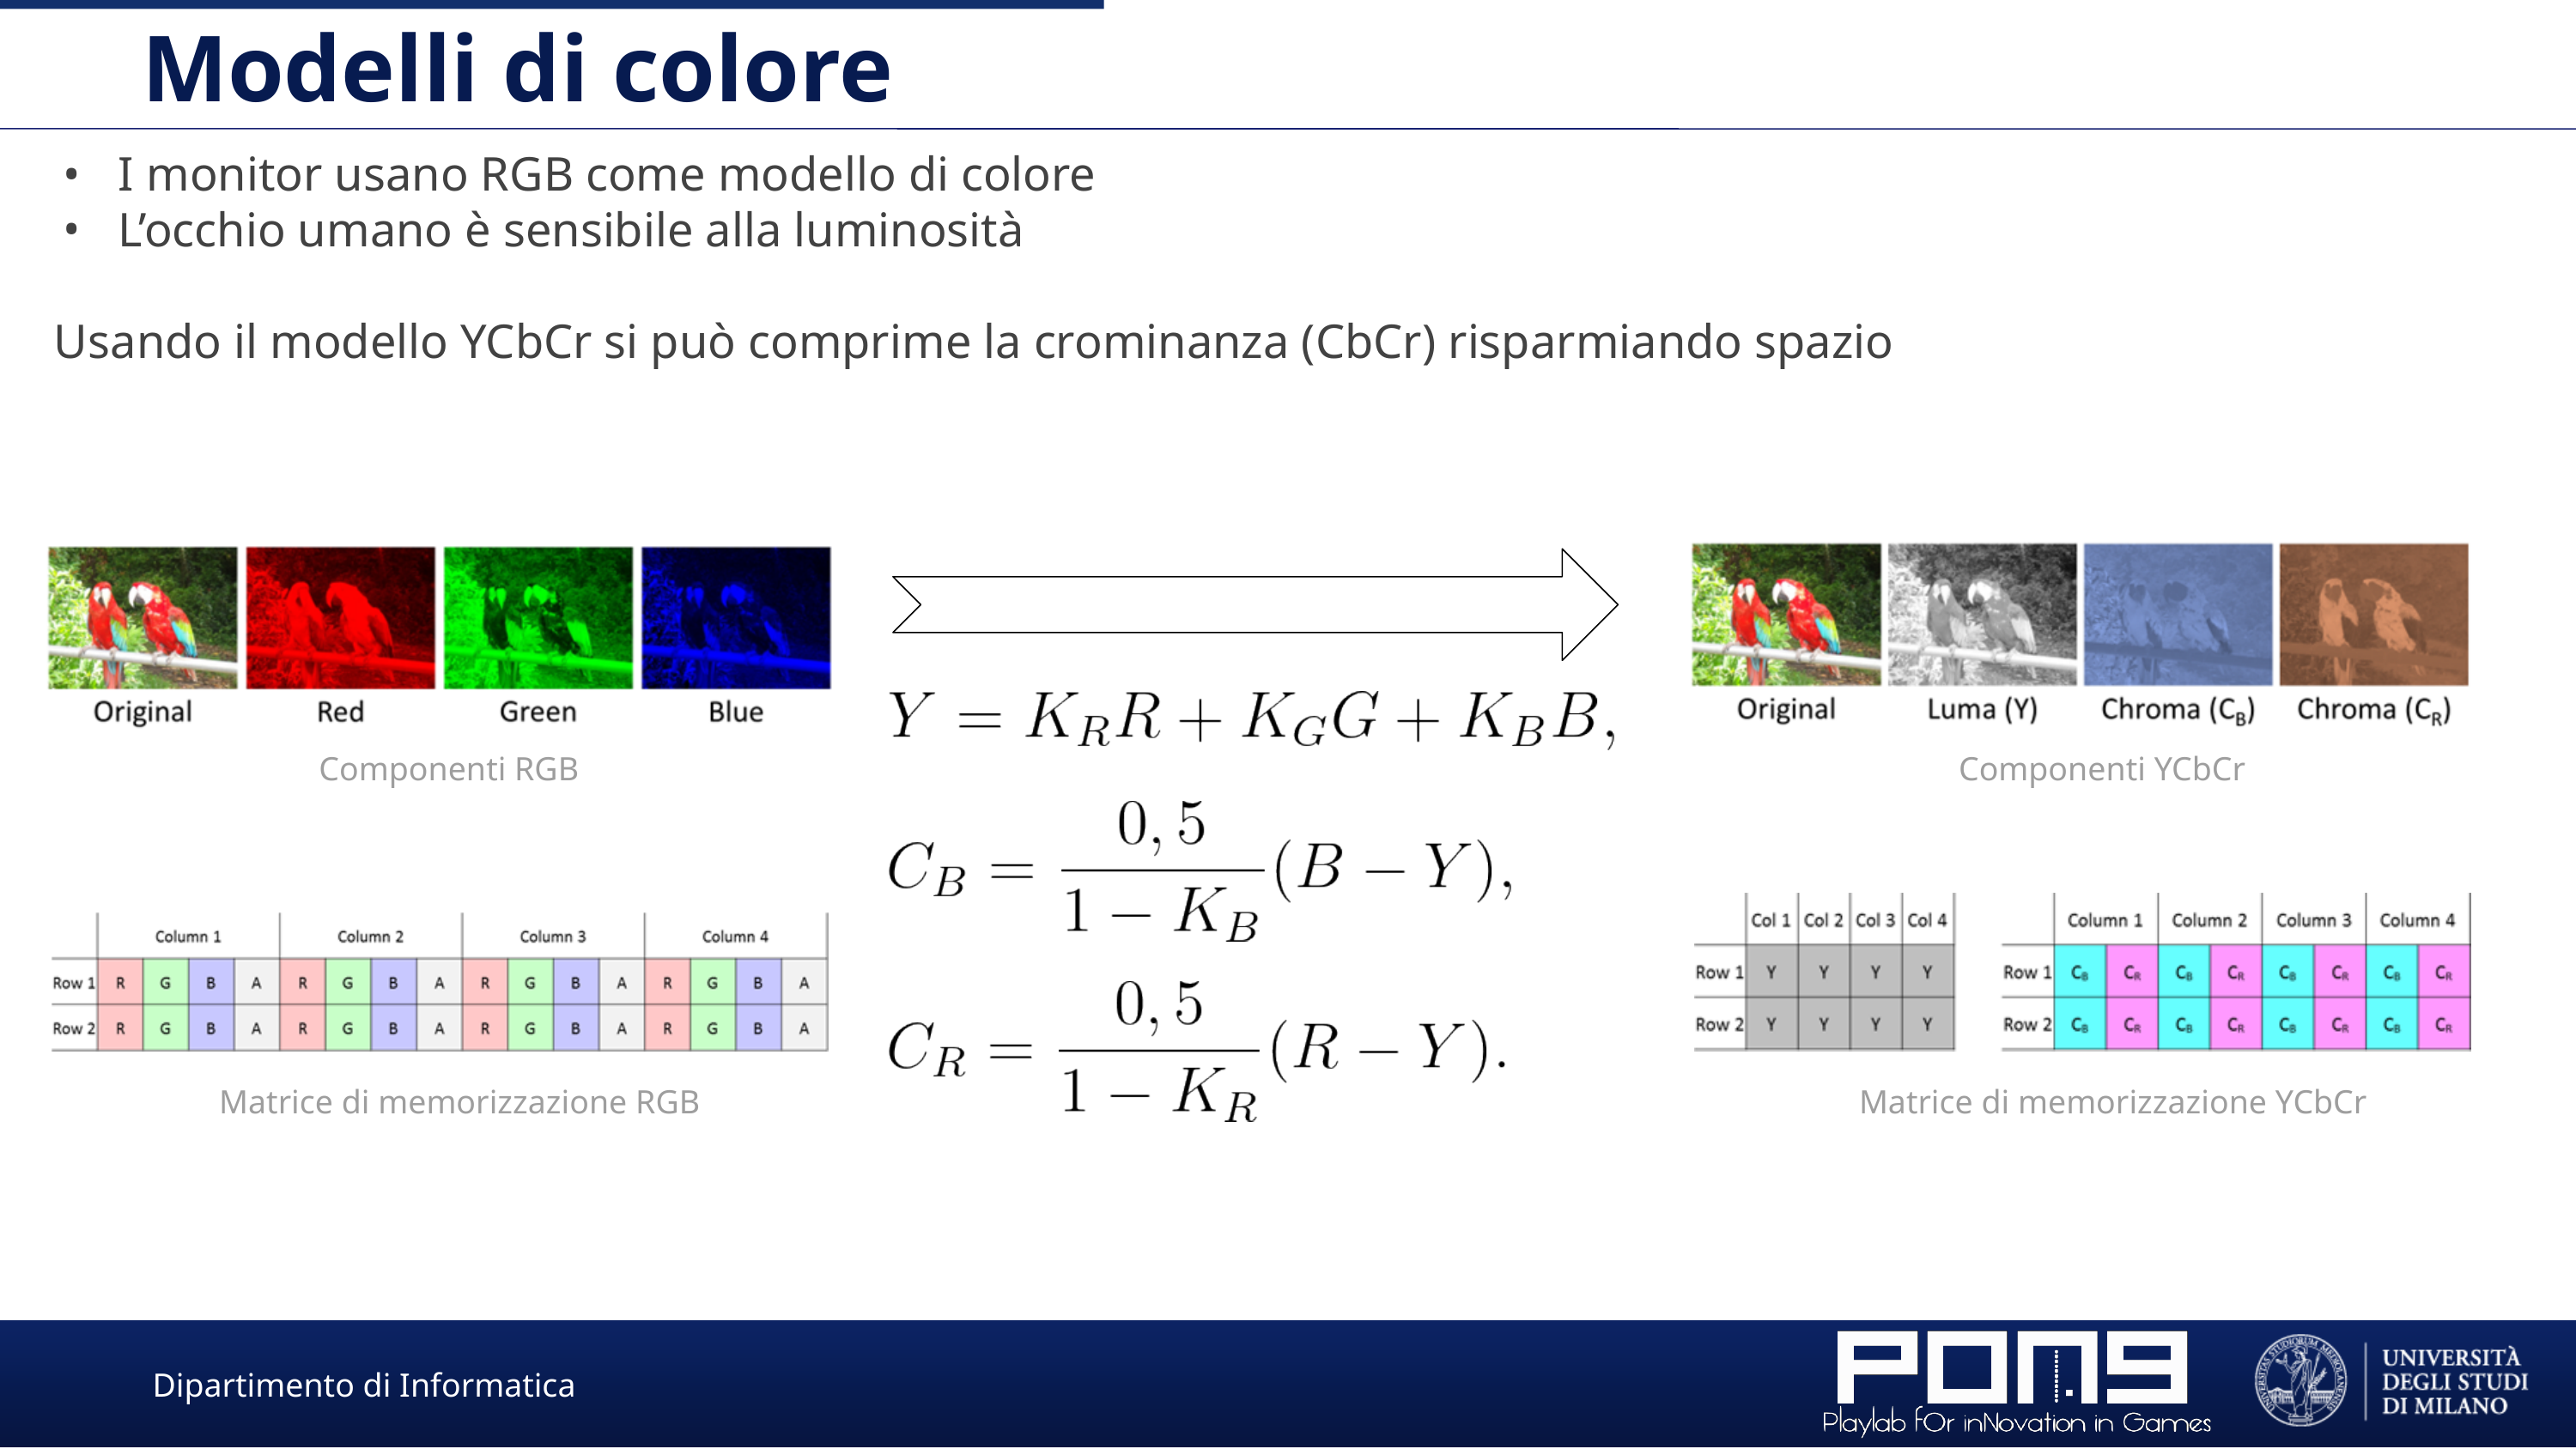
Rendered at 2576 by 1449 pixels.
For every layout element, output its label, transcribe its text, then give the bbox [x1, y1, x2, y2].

text_box [892, 549, 1619, 661]
text_box Componenti RGB [30, 736, 868, 801]
text_box Matrice di memorizzazione YCbCr [1694, 1068, 2532, 1134]
picture [889, 981, 1506, 1122]
picture [0, 1320, 2576, 1447]
picture [889, 801, 1511, 942]
text_box Componenti YCbCr [1683, 736, 2521, 801]
picture [889, 691, 1614, 750]
text_box Dipartimento di Informatica [129, 1336, 1245, 1433]
picture [30, 530, 868, 736]
title Modelli di colore [118, 0, 2308, 124]
picture [1683, 530, 2521, 736]
picture [52, 912, 829, 1052]
list I monitor usano RGB come modello di colore L’occhio umano è sensibile alla luminosità Usando il modello YCbCr si può comprime la crominanza (CbCr) risparmiando spazio [30, 132, 2460, 510]
picture [1694, 893, 2471, 1052]
text_box [0, 0, 1104, 9]
text_box Matrice di memorizzazione RGB [40, 1068, 878, 1134]
